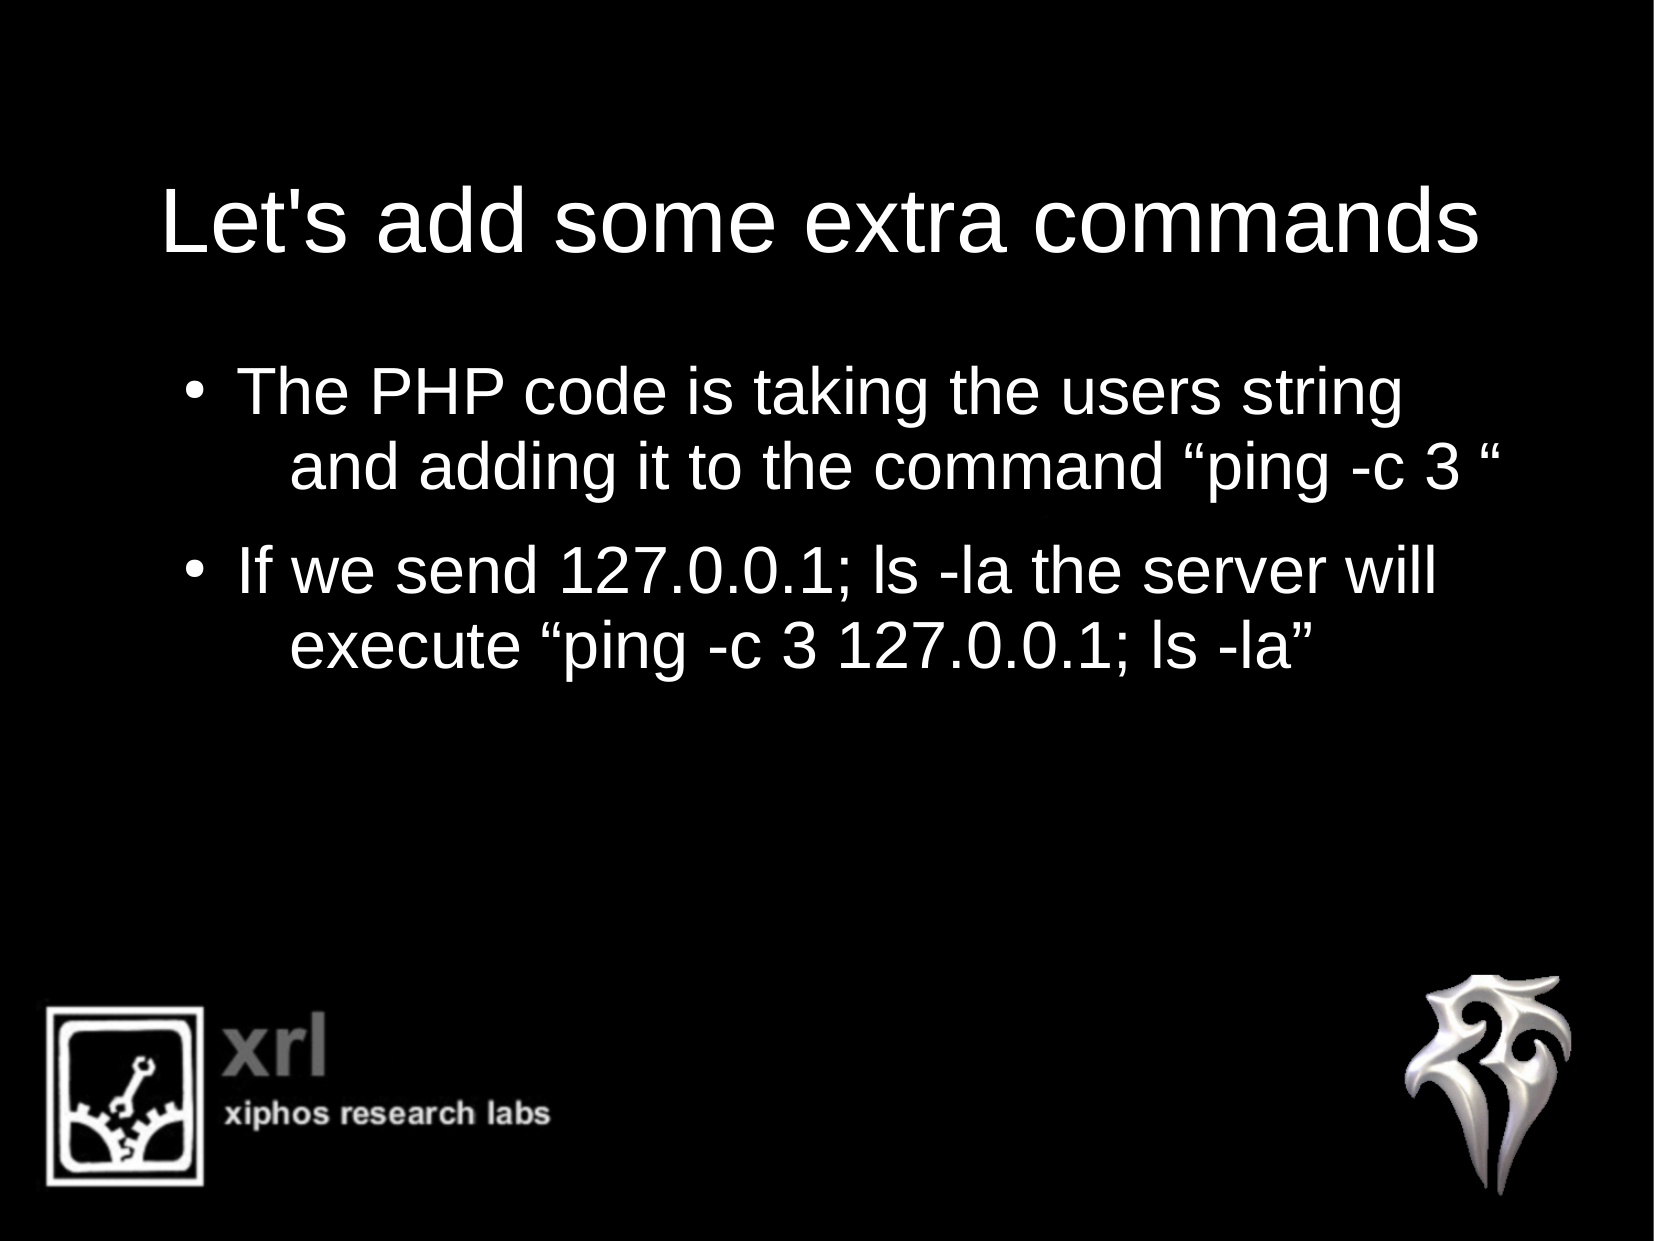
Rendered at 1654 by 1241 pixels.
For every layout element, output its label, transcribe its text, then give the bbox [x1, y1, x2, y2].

title Let's add some extra commands [135, 117, 1506, 325]
picture [0, 0, 1654, 1241]
list The PHP code is taking the users string and adding it to the command “ping -c 3 “ If we send 127.0.0.1; ls -la the server will execute “ping -c 3 127.0.0.1; ls -la” [147, 354, 1506, 1173]
